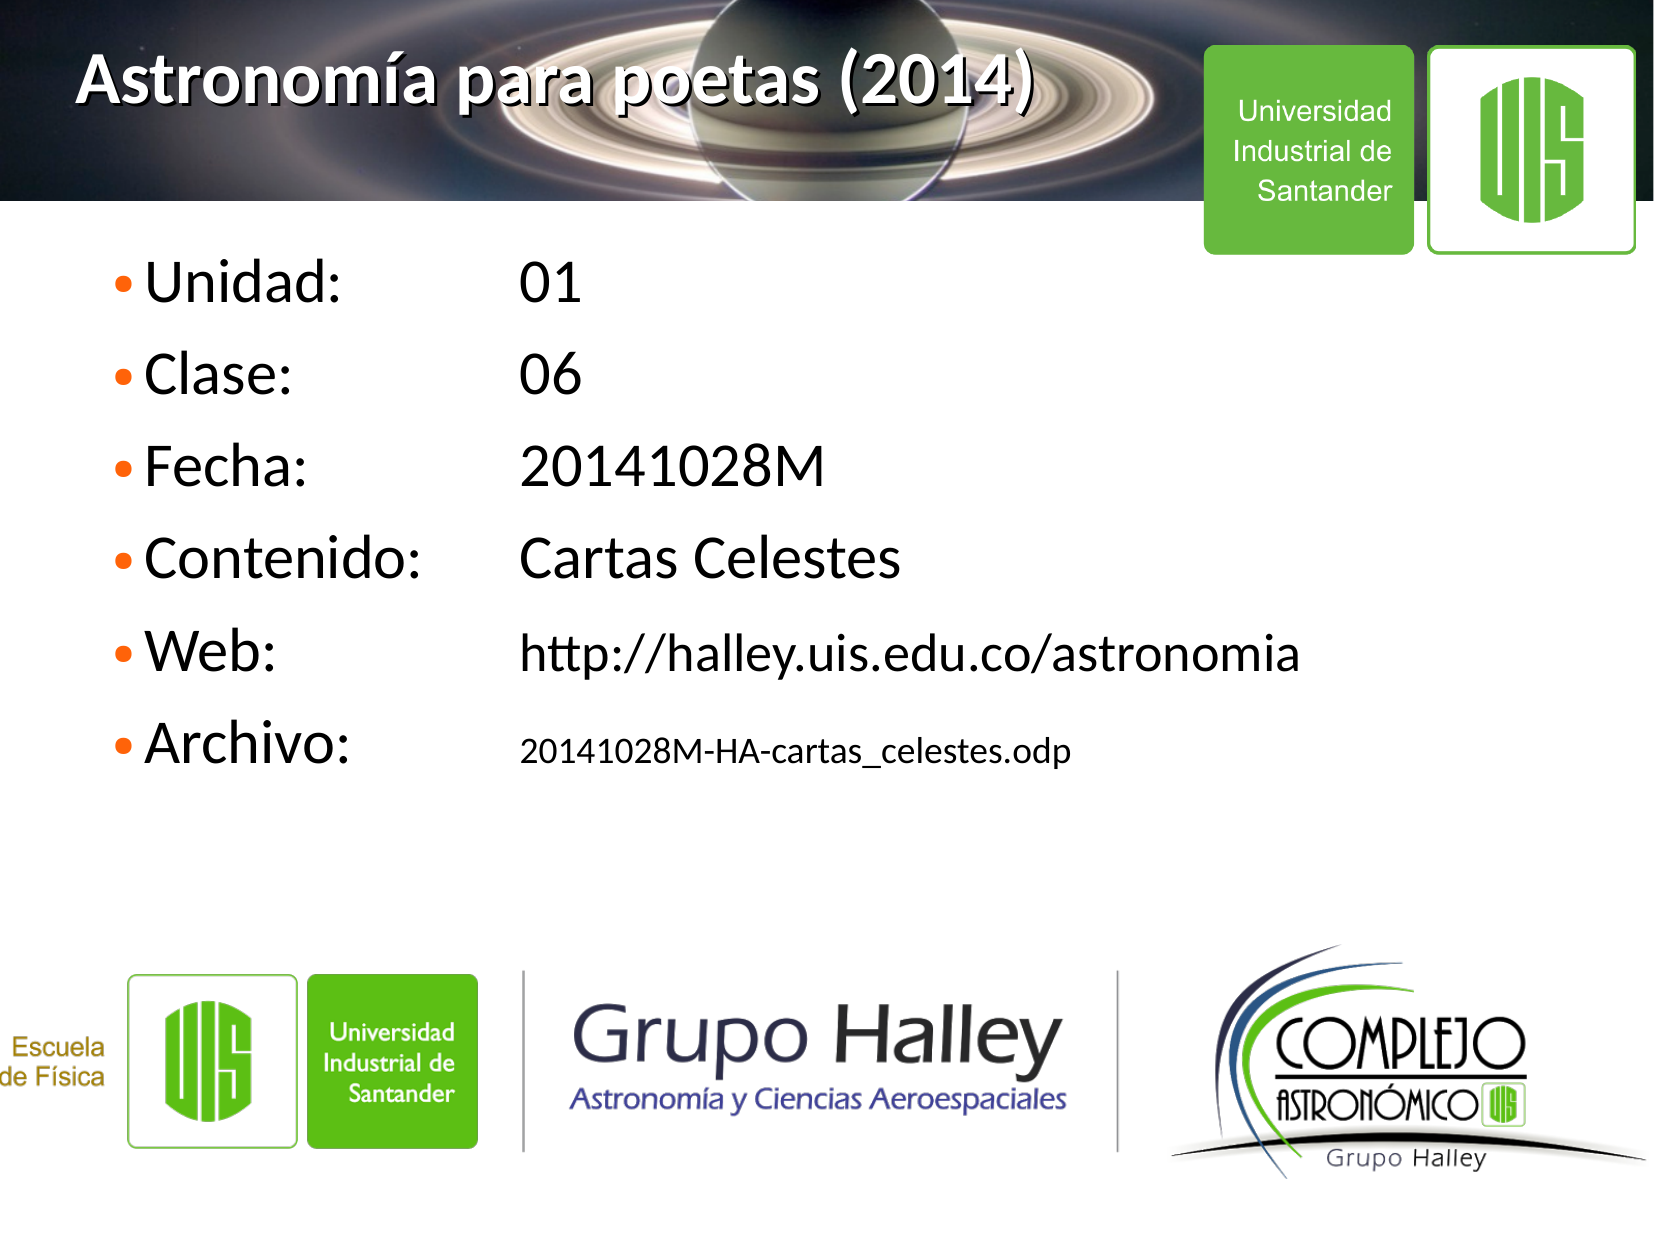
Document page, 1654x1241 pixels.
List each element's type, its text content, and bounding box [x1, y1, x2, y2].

list Unidad: 01 Clase: 06 Fecha: 20141028M Contenido: Cartas Celestes Web: http://halley.uis.edu.co/astronomia Archivo: 20141028M-HA-cartas_celestes.odp [82, 255, 1571, 944]
picture [0, 944, 1654, 1179]
title Astronomía para poetas (2014) [75, 19, 1564, 151]
picture [0, 0, 1654, 256]
